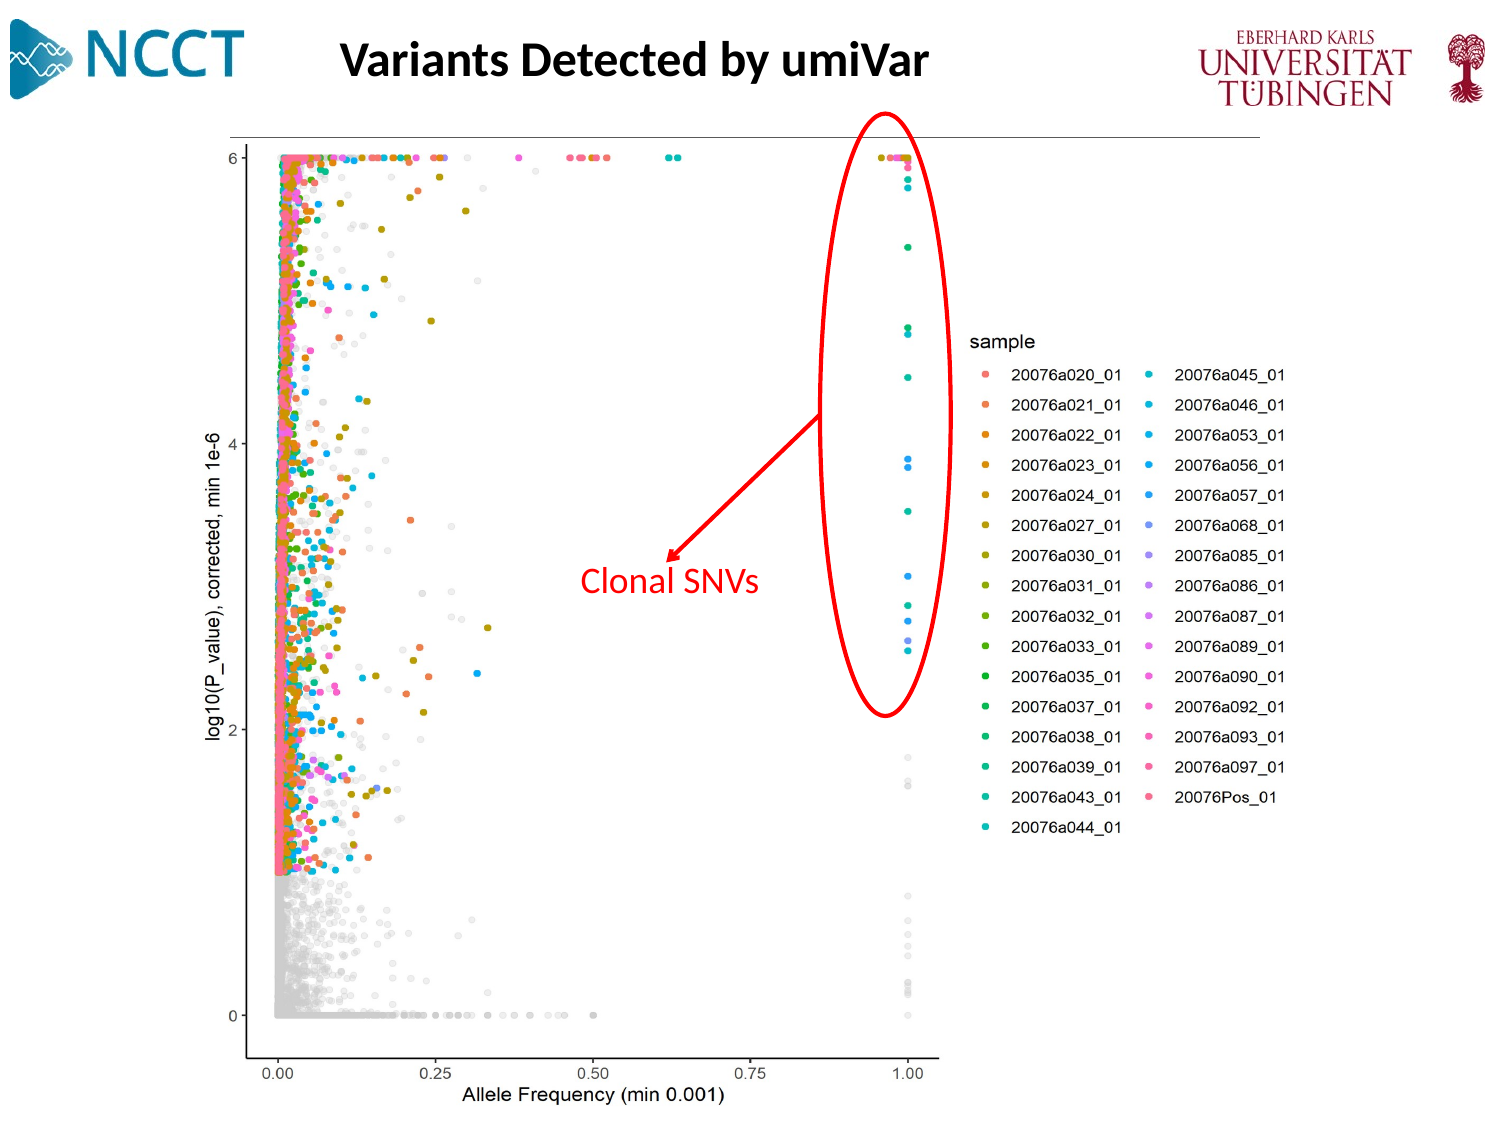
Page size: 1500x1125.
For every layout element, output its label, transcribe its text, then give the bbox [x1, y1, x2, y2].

text_box Clonal SNVs [580, 559, 760, 609]
picture [194, 144, 1306, 1114]
text_box Variants Detected by umiVar [324, 19, 1117, 94]
picture [10, 19, 245, 102]
picture [823, 144, 948, 713]
picture [1198, 30, 1485, 106]
